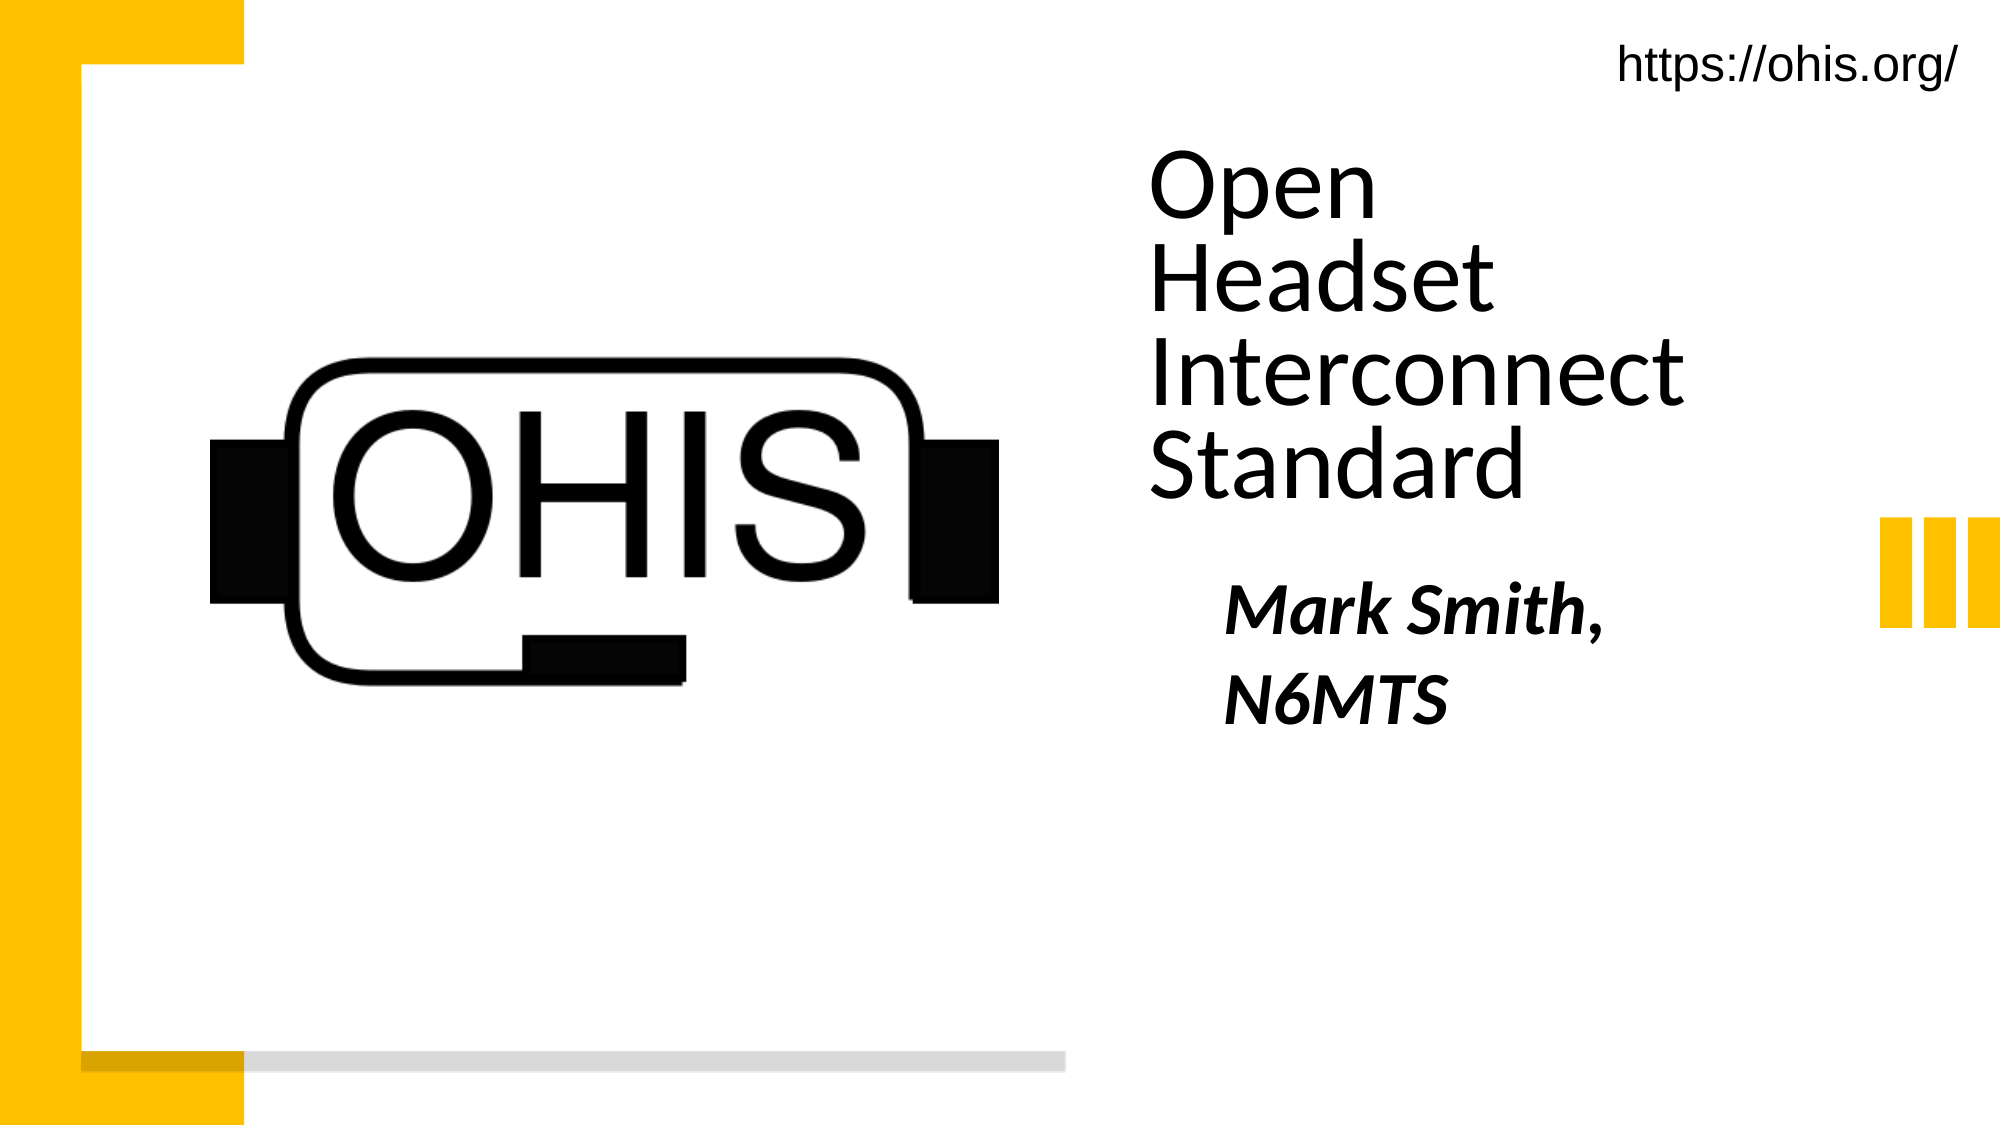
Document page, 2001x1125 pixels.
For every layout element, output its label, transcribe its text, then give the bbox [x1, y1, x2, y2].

text_box [0, 0, 2000, 1125]
text_box https://ohis.org/ [1590, 29, 1974, 105]
text_box Mark Smith, N6MTS [1208, 544, 1785, 755]
text_box Open Headset Interconnect Standard [1134, 135, 1740, 526]
picture [210, 354, 999, 691]
